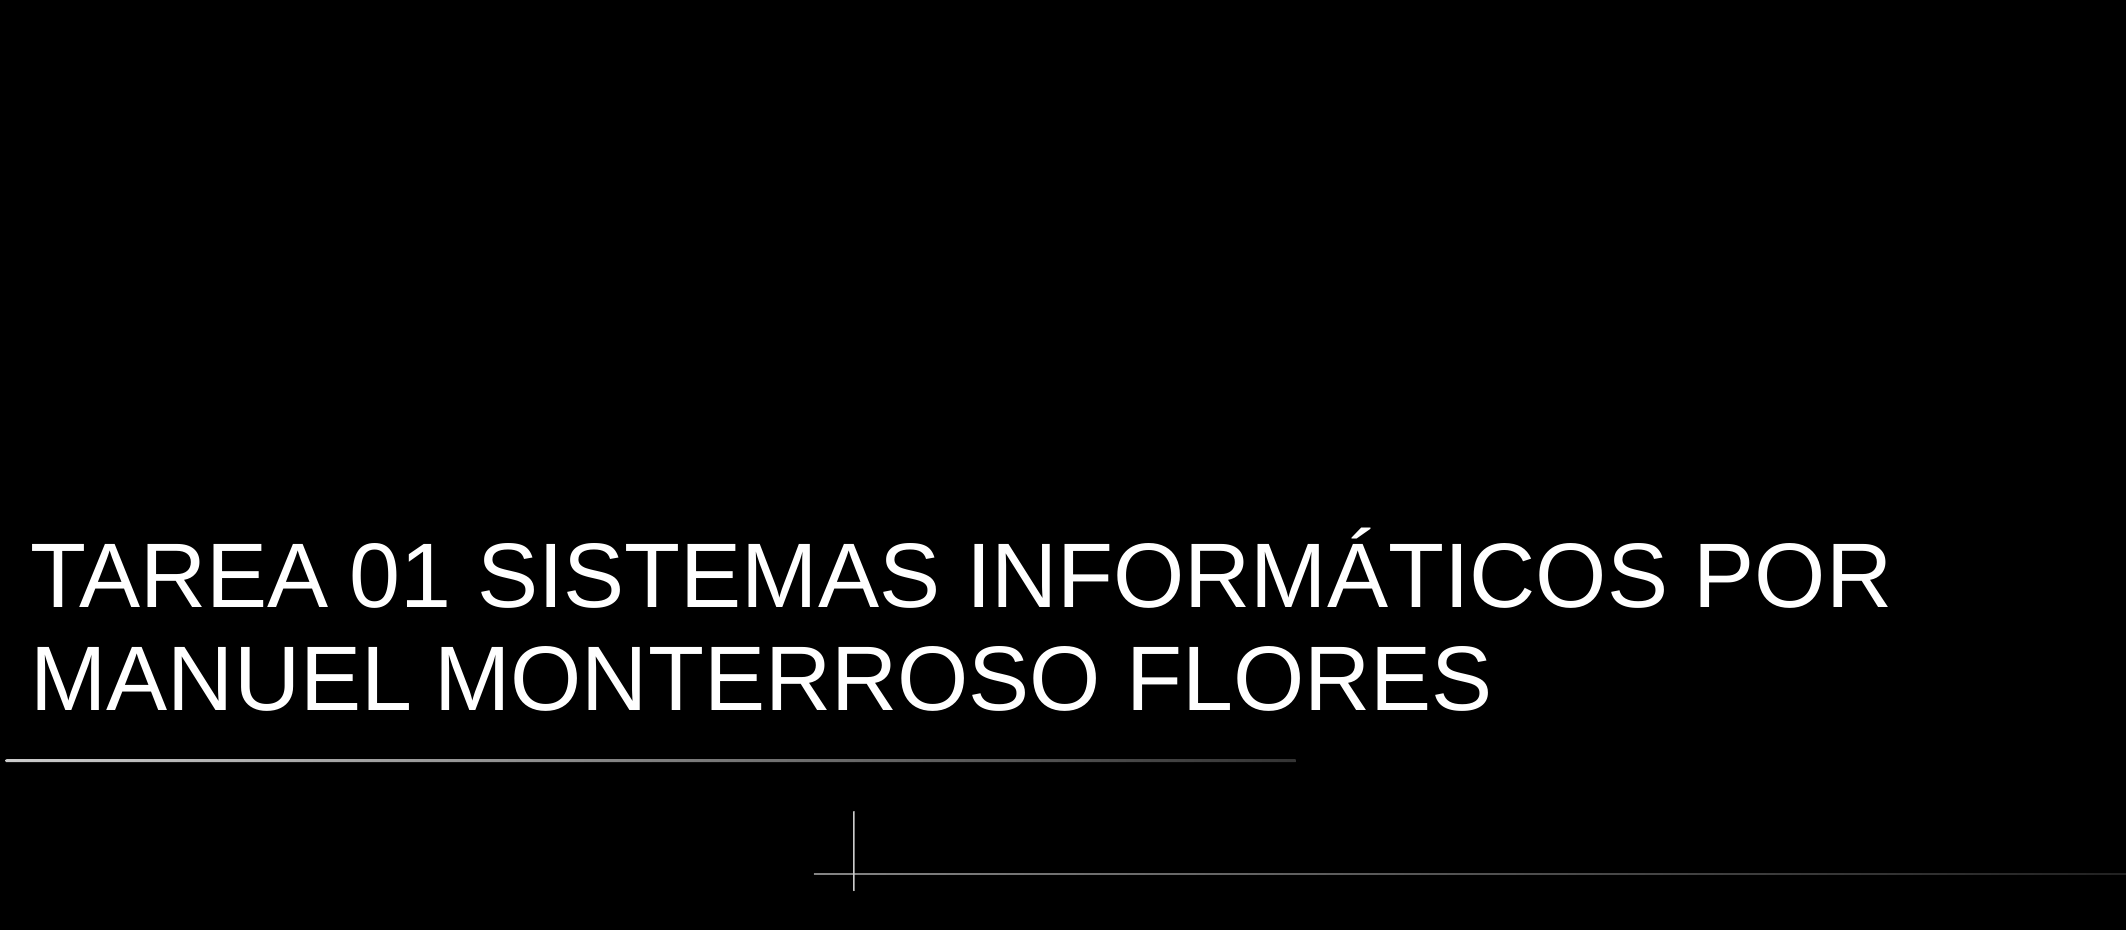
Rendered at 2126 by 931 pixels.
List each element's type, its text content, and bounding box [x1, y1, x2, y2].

title TAREA 01 SISTEMAS INFORMÁTICOS POR MANUEL MONTERROSO FLORES [30, 214, 1929, 931]
